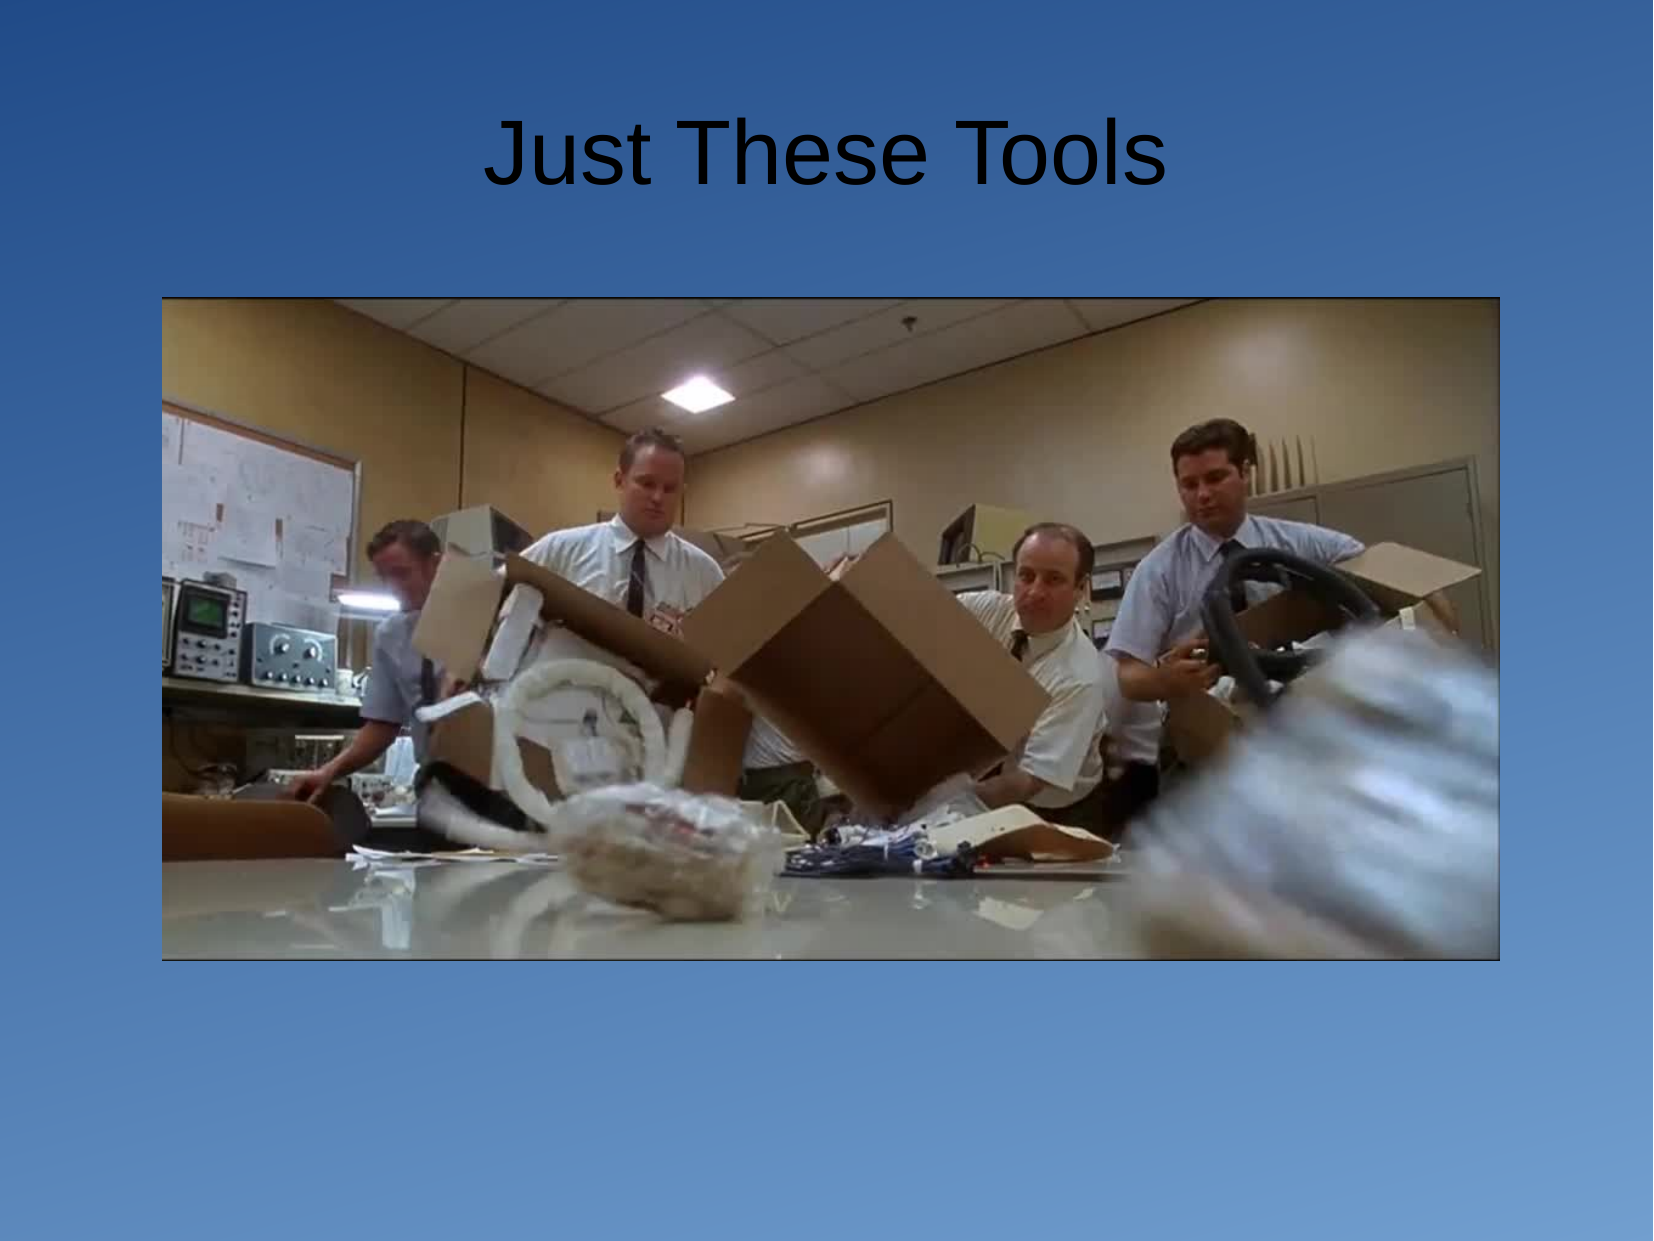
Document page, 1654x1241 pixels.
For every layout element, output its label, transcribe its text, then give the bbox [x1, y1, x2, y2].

title Just These Tools [82, 49, 1571, 257]
picture [162, 297, 1501, 961]
